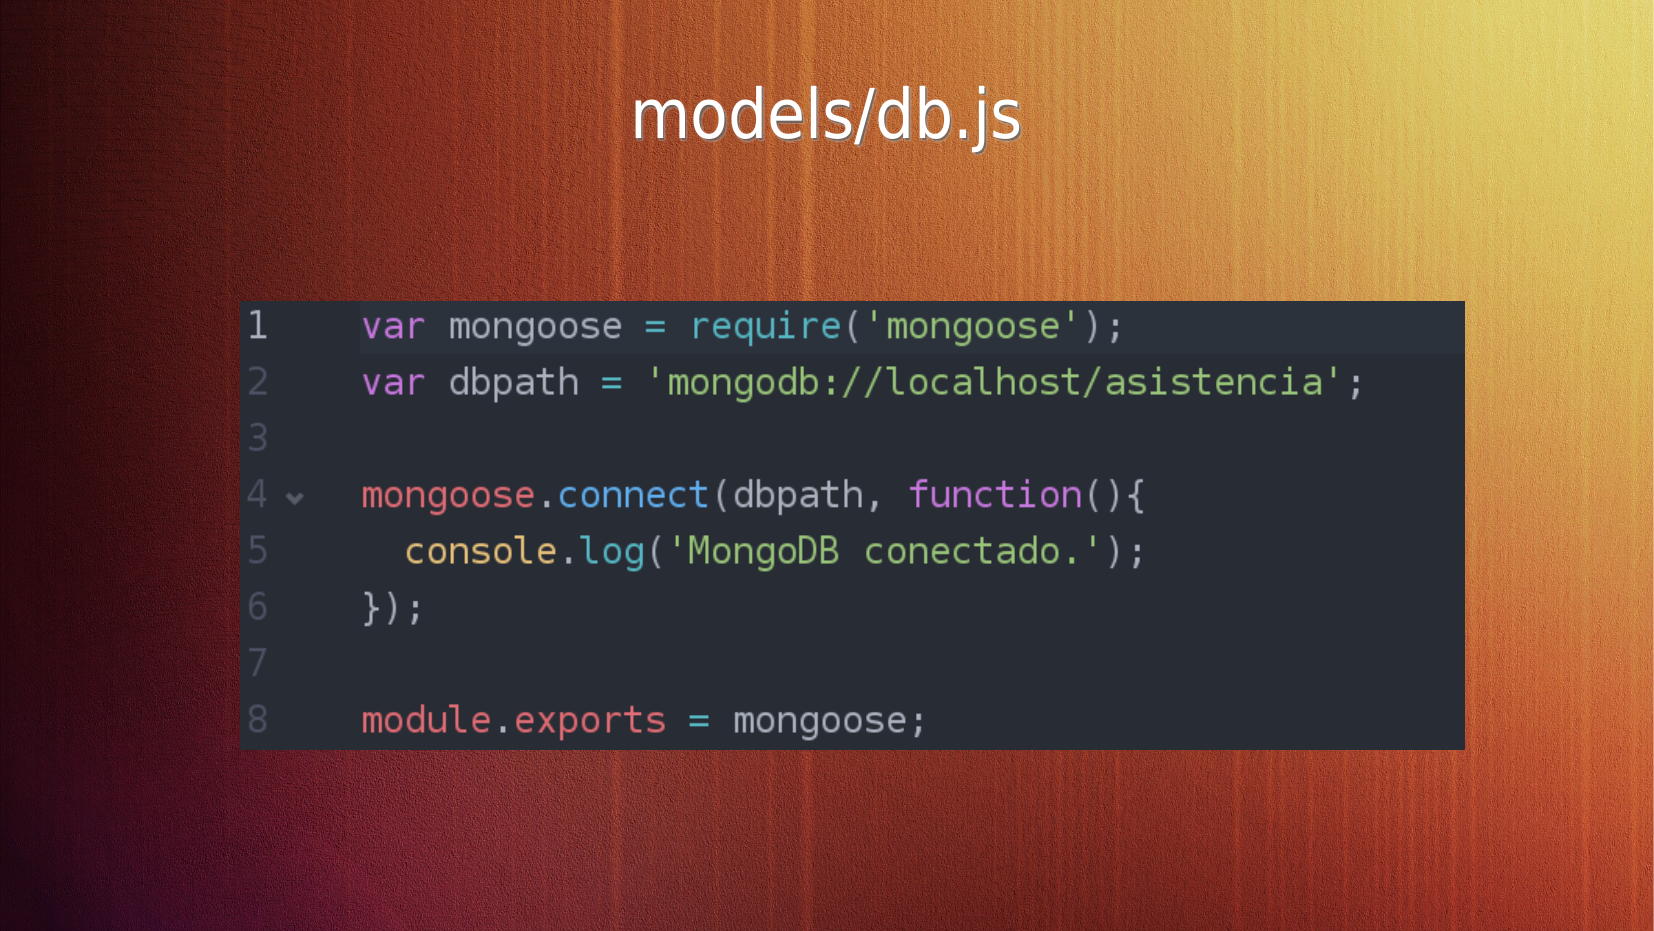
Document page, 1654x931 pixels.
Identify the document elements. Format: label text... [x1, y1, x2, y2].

title models/db.js [82, 37, 1571, 193]
picture [0, 0, 1654, 931]
